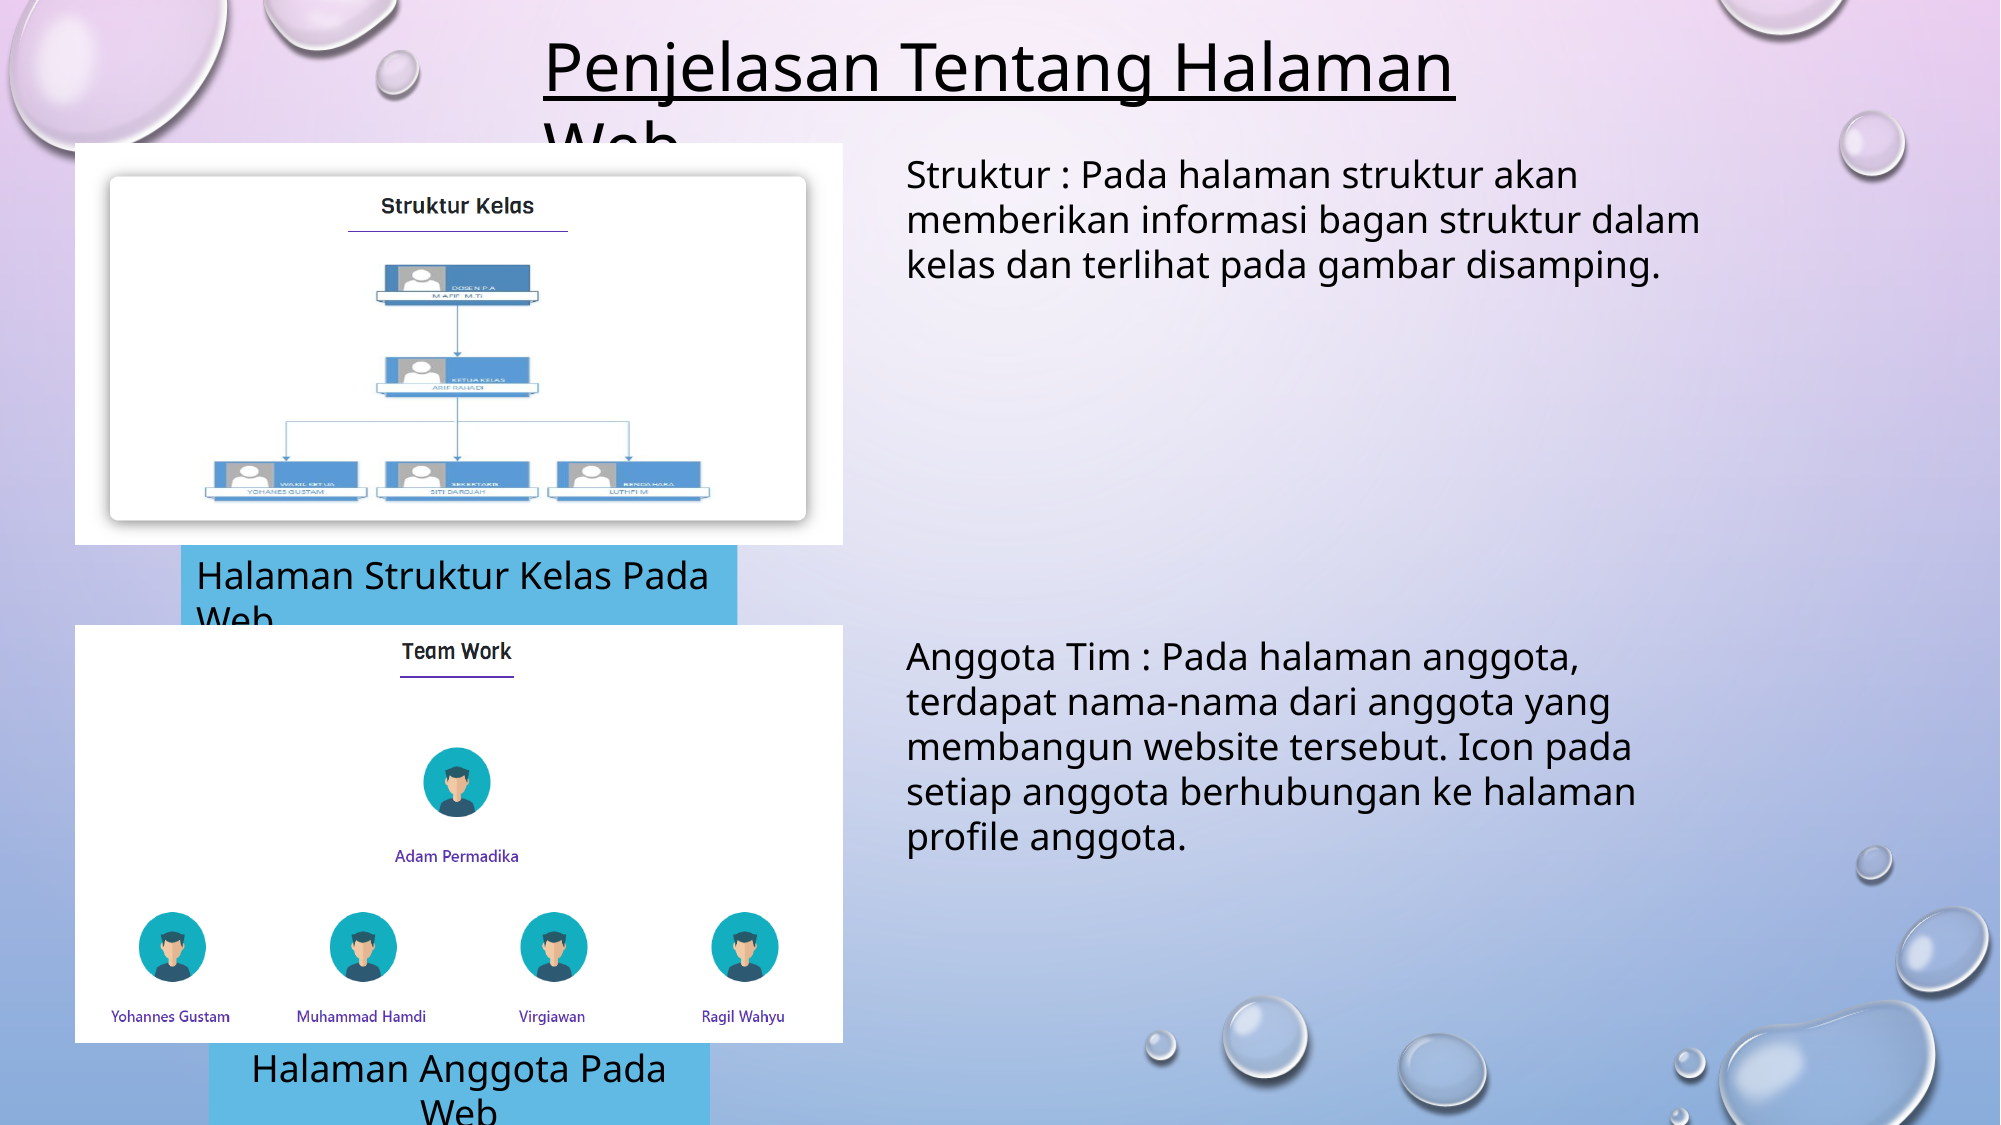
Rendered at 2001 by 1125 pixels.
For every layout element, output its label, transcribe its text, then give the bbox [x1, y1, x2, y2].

text_box Penjelasan Tentang Halaman Web [528, 17, 1472, 114]
text_box Halaman Anggota Pada Web [208, 1043, 710, 1098]
text_box Halaman Struktur Kelas Pada Web [181, 545, 738, 606]
picture [75, 143, 843, 545]
text_box Anggota Tim : Pada halaman anggota, terdapat nama-nama dari anggota yang membangun website tersebut. Icon pada setiap anggota berhubungan ke halaman profile anggota. [890, 625, 1729, 823]
text_box Struktur : Pada halaman struktur akan memberikan informasi bagan struktur dalam kelas dan terlihat pada gambar disamping. [890, 143, 1729, 296]
picture [75, 625, 843, 1043]
